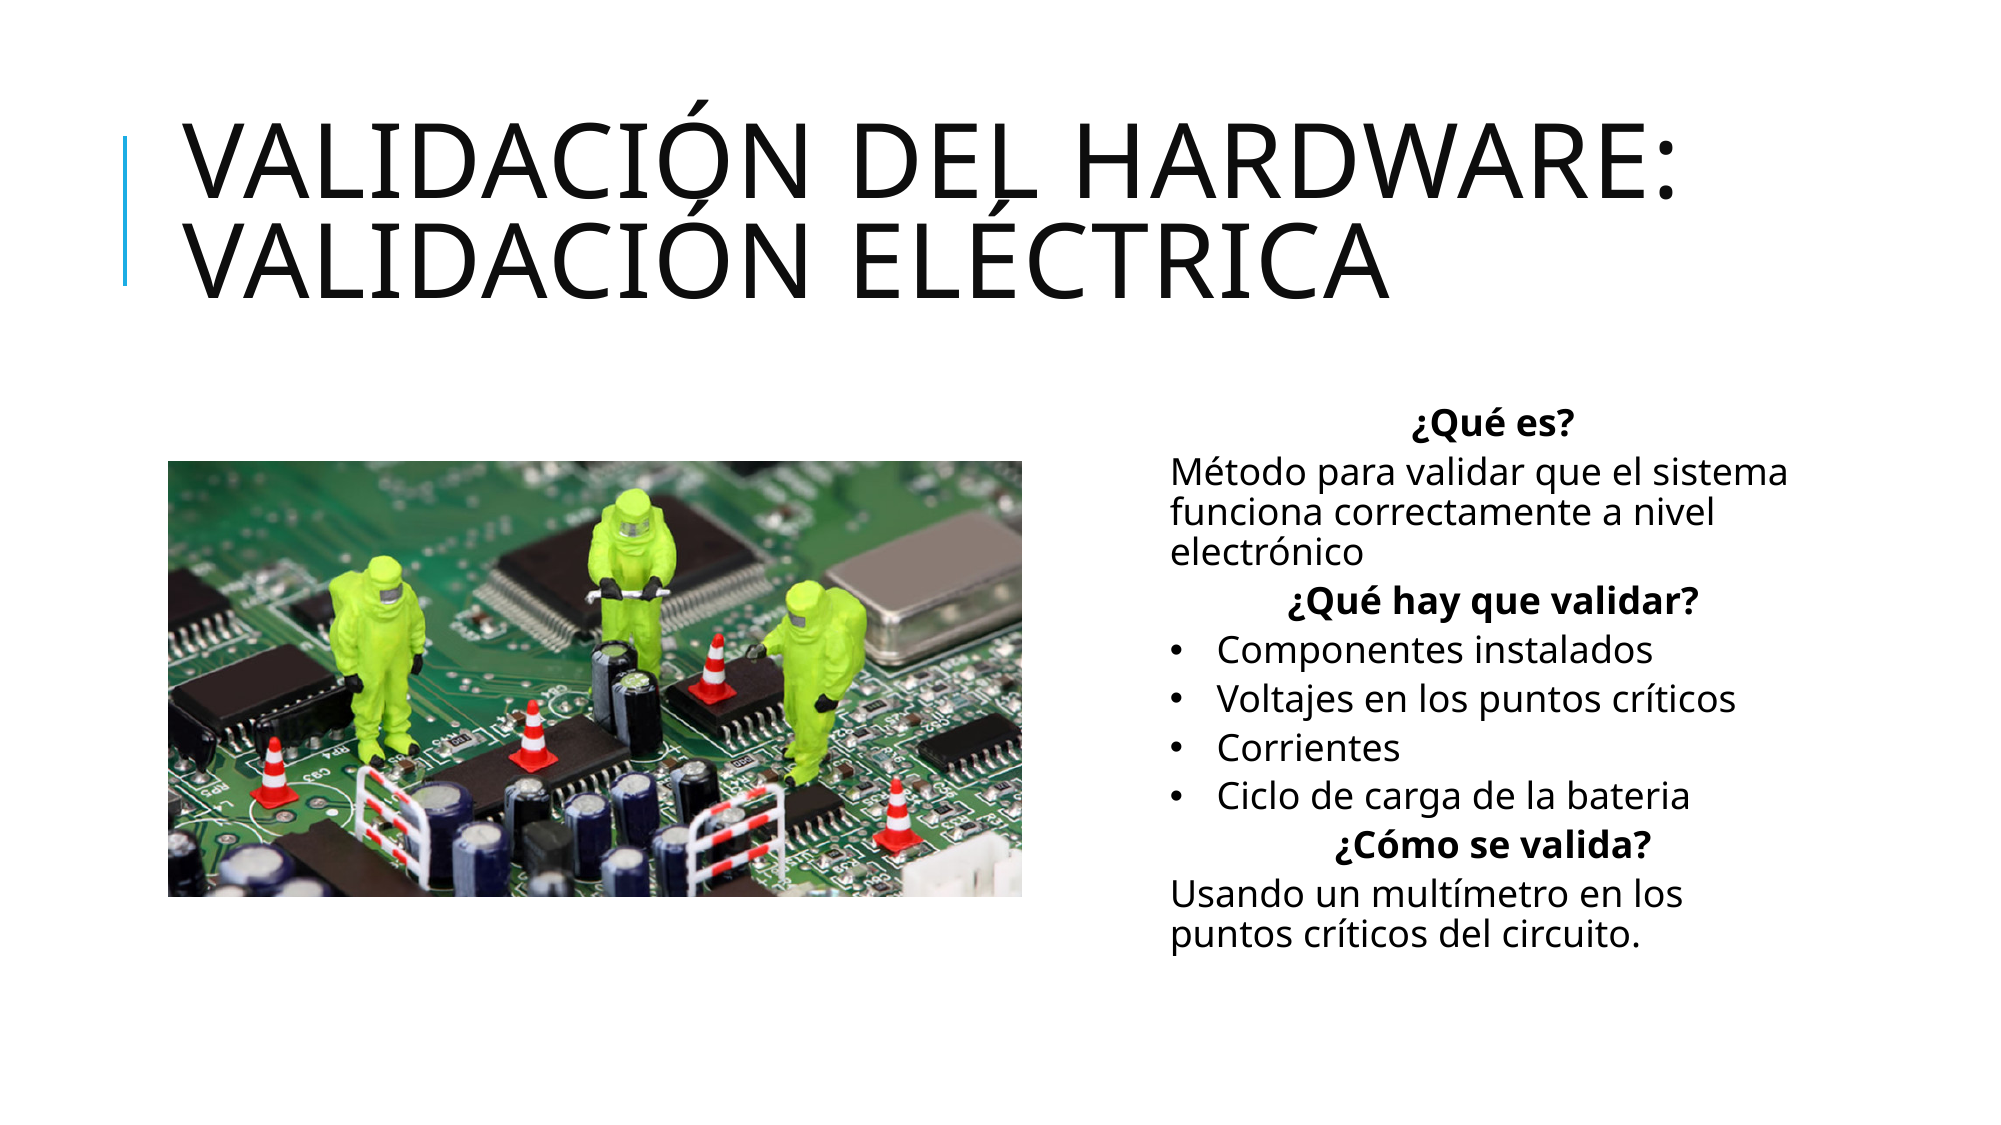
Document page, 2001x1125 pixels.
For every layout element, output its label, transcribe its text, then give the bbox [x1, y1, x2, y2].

picture [168, 461, 1022, 897]
text_box ¿Qué es? Método para validar que el sistema funciona correctamente a nivel electrónico ¿Qué hay que validar? Componentes instalados Voltajes en los puntos críticos Corrientes Ciclo de carga de la bateria ¿Cómo se valida? Usando un multímetro en los puntos críticos del circuito. [1097, 396, 1833, 963]
title Validación del hardware: validación eléctrica [168, 96, 1763, 343]
